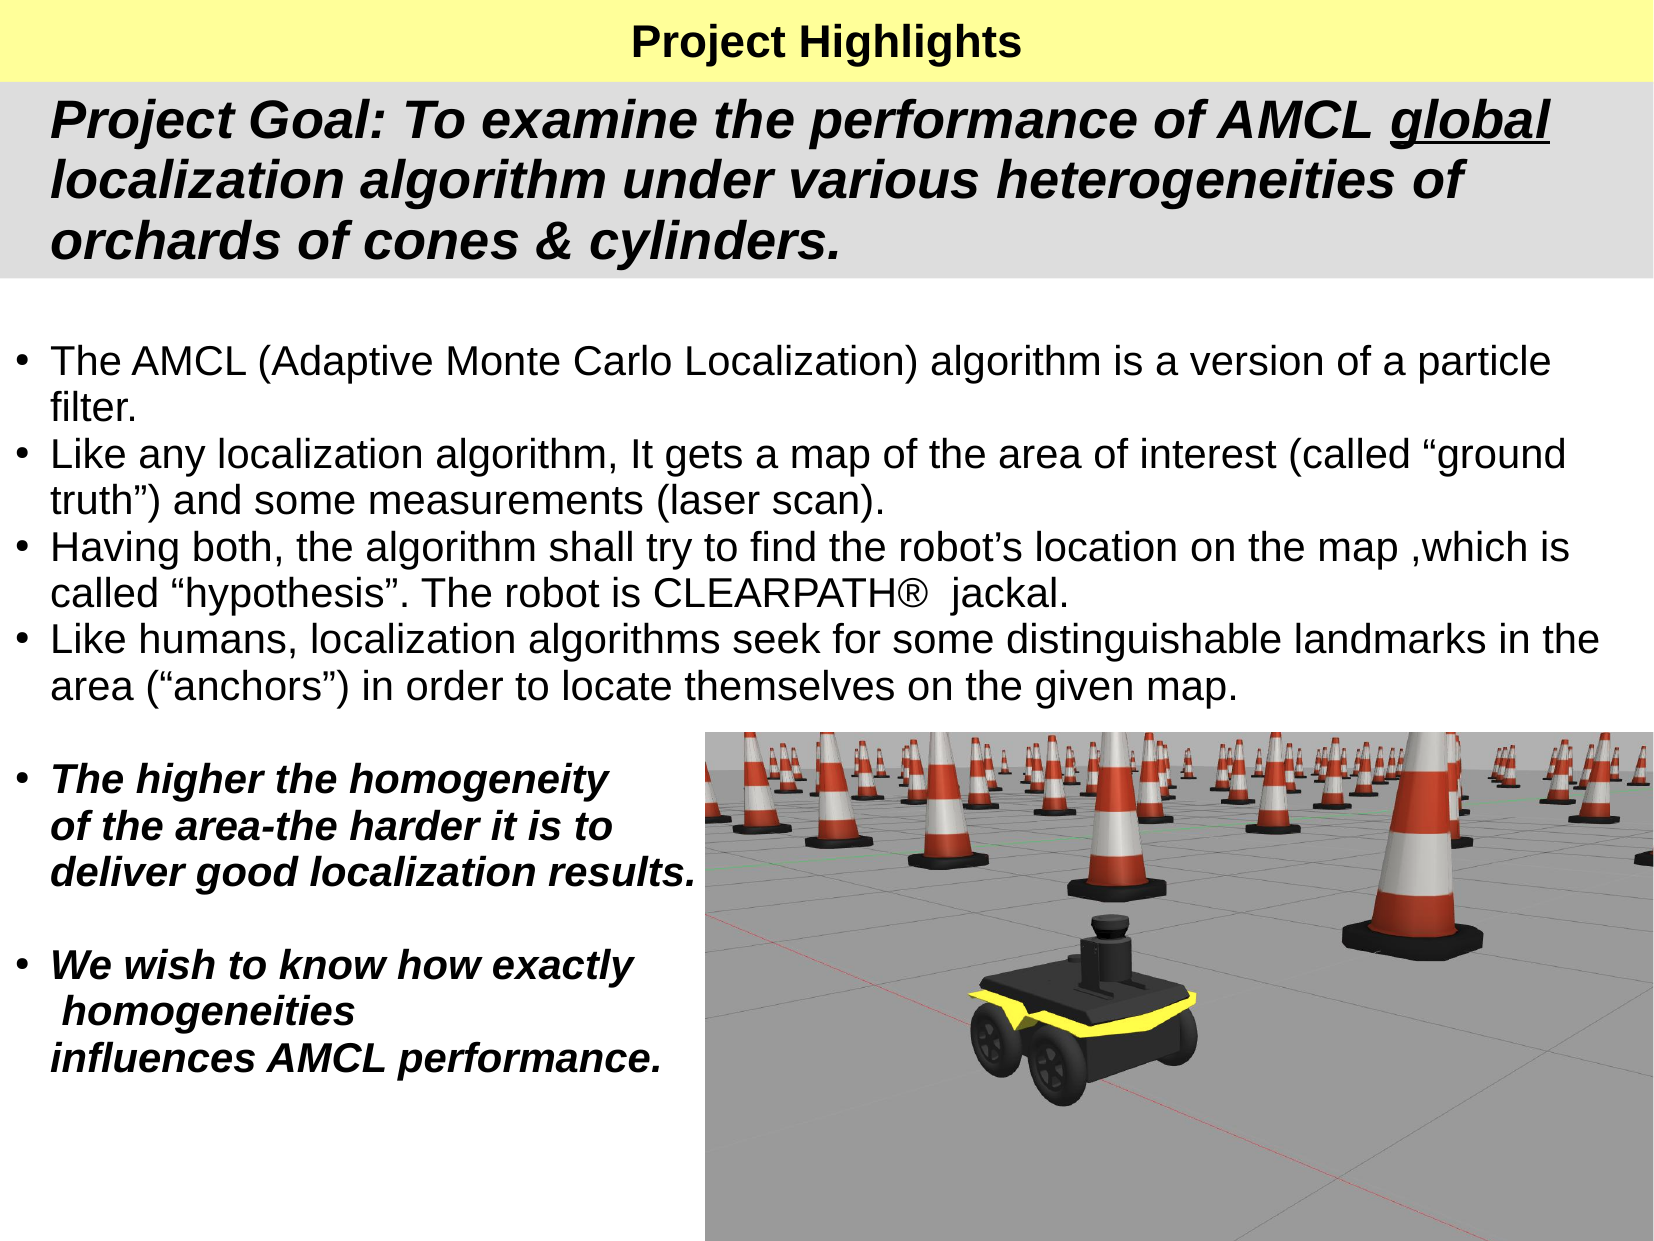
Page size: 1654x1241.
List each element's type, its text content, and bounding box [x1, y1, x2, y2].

text_box Project Goal: To examine the performance of AMCL global localization algorithm under various heterogeneities of orchards of cones & cylinders. [0, 81, 1654, 279]
picture [705, 732, 1654, 1241]
text_box The AMCL (Adaptive Monte Carlo Localization) algorithm is a version of a particle filter. Like any localization algorithm, It gets a map of the area of interest (called “ground truth”) and some measurements (laser scan). Having both, the algorithm shall try to find the robot’s location on the map ,which is called “hypothesis”. The robot is CLEARPATH® jackal. Like humans, localization algorithms seek for some distinguishable landmarks in the area (“anchors”) in order to locate themselves on the given map. The higher the homogeneity of the area-the harder it is to deliver good localization results. We wish to know how exactly homogeneities influences AMCL performance. [0, 283, 1654, 1231]
title Project Highlights [0, 0, 1654, 81]
